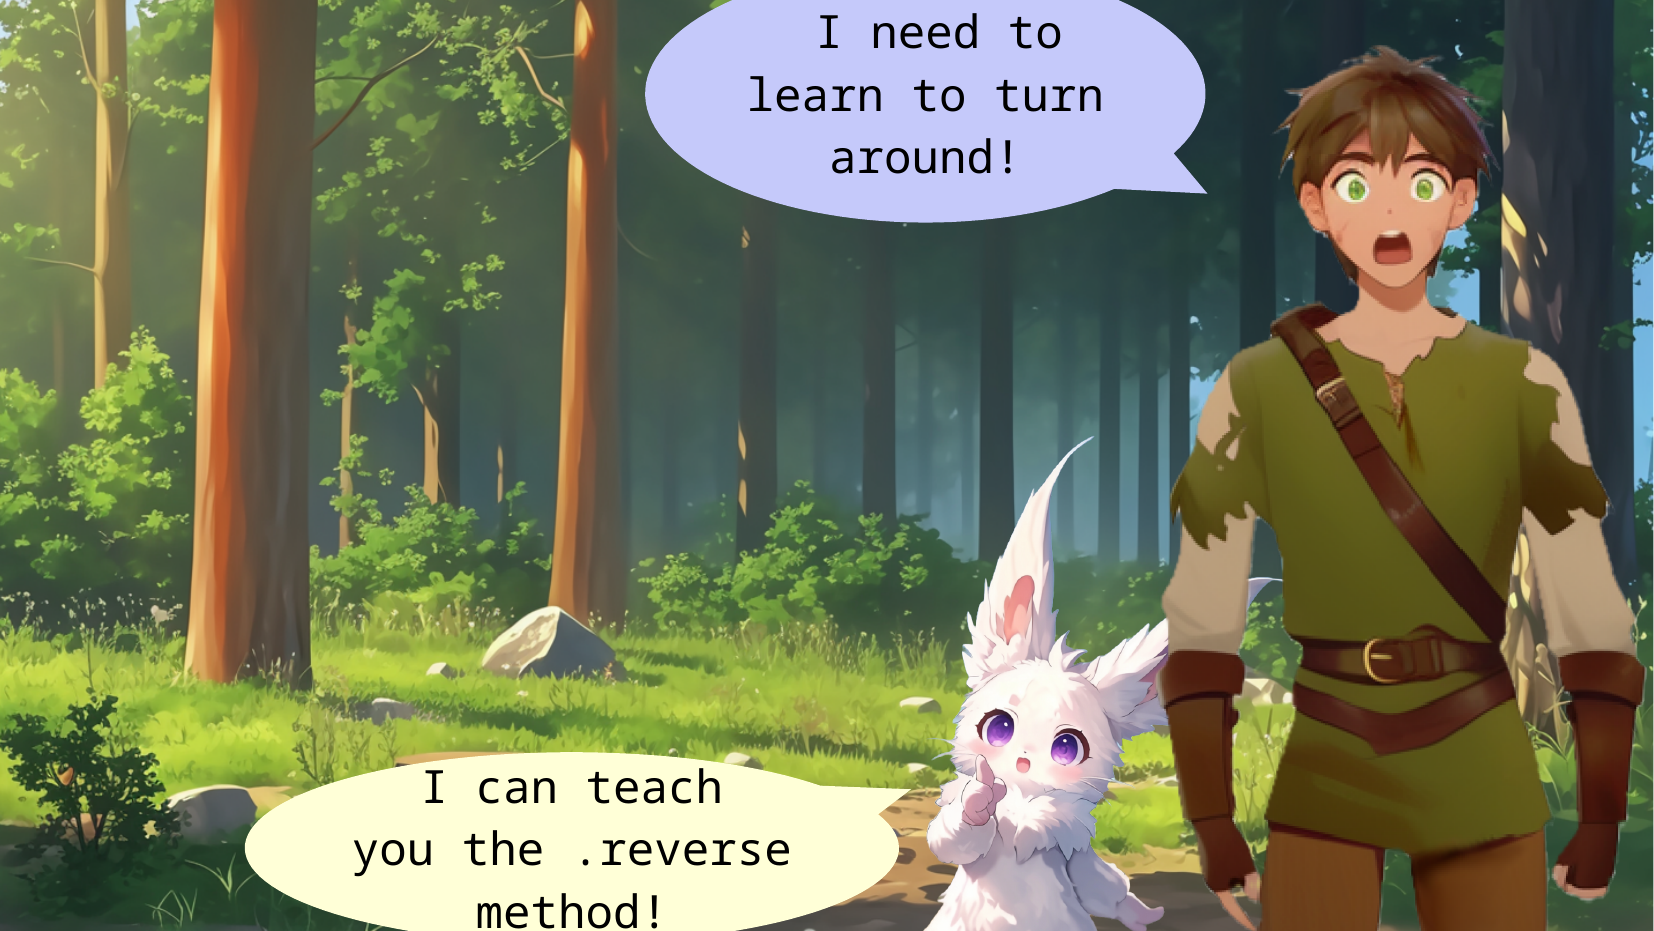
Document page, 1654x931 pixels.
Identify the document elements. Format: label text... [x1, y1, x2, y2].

text_box I can teach you the .reverse method! [244, 752, 769, 931]
text_box I need to learn to turn around! [645, 0, 1177, 223]
picture [0, 0, 1654, 931]
